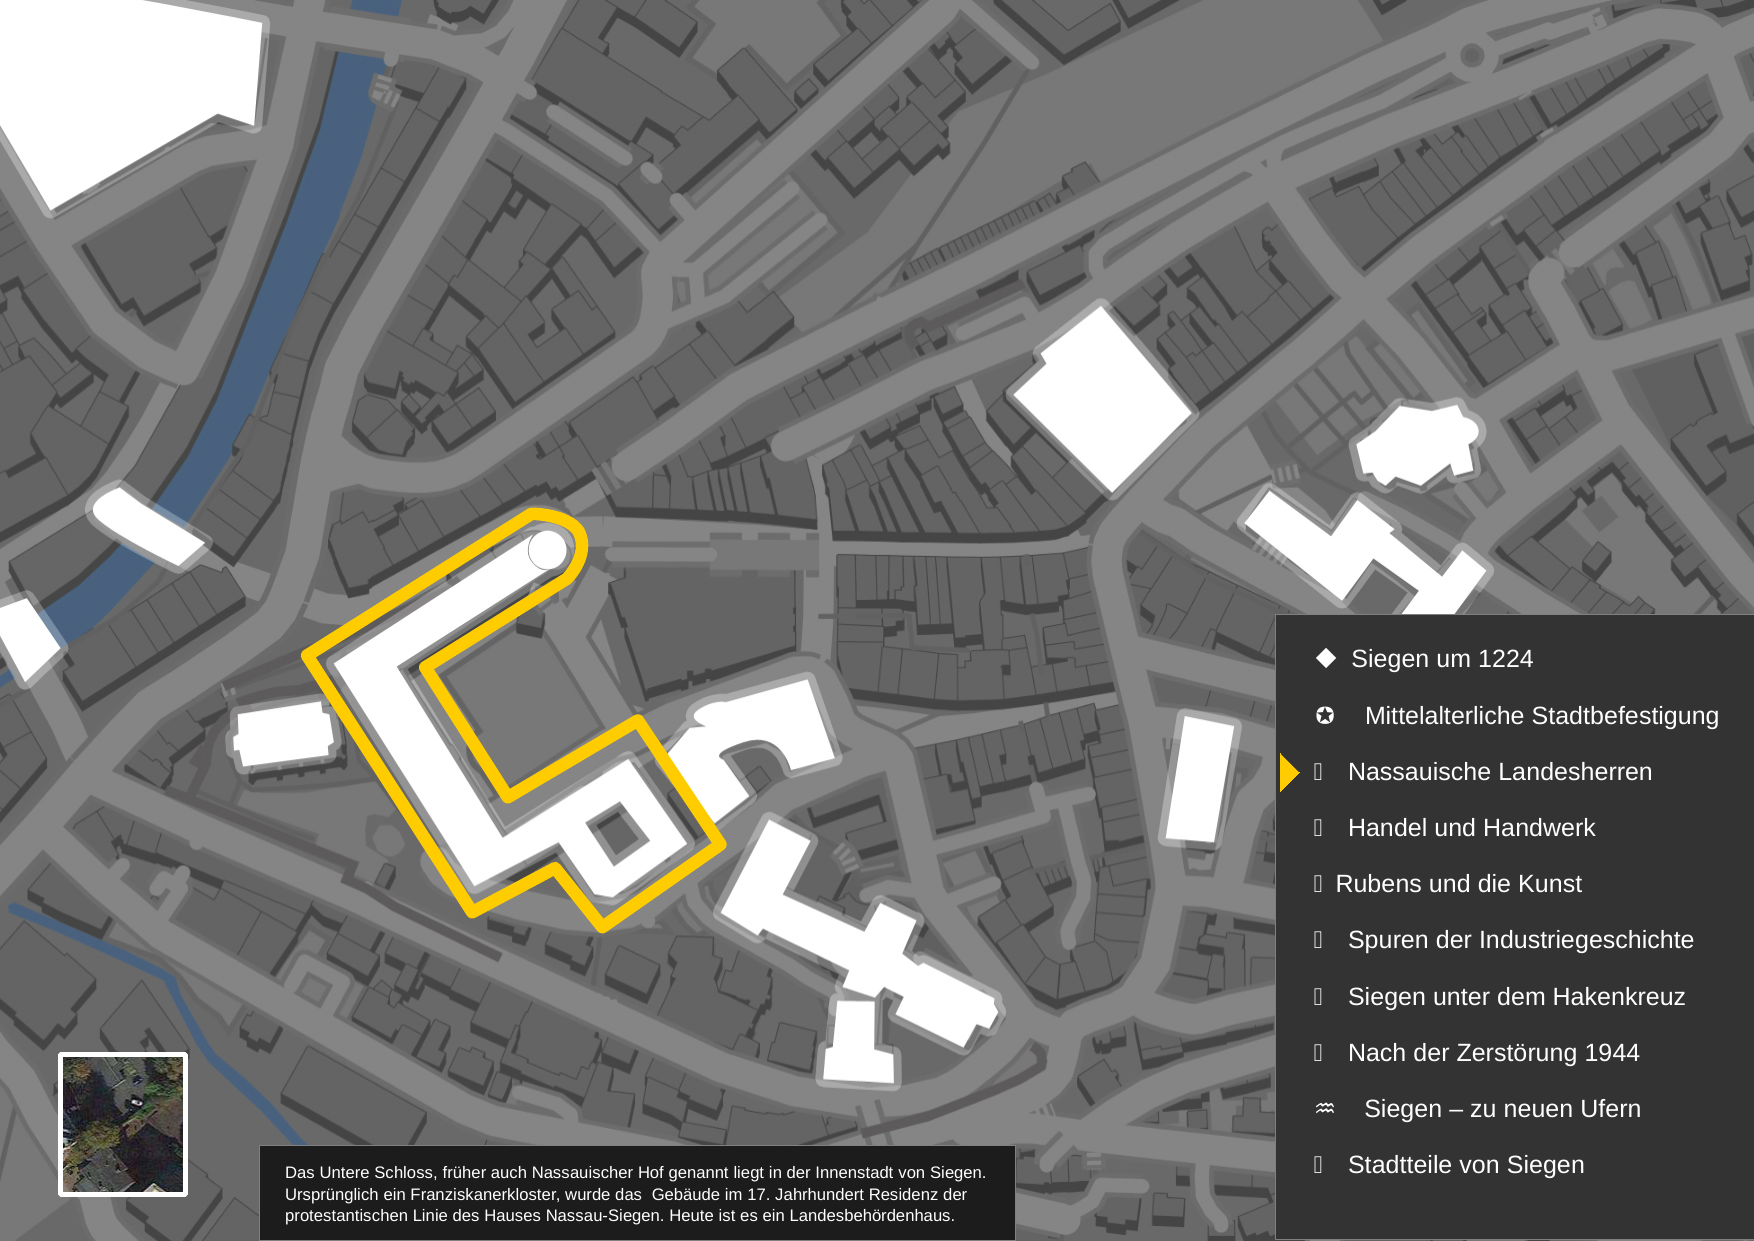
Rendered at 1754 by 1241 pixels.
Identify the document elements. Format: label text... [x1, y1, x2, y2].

picture [0, 0, 1754, 1241]
text_box [1275, 614, 1754, 1240]
text_box Das Untere Schloss, früher auch Nassauischer Hof genannt liegt in der Innenstadt von Siegen. Ursprünglich ein Franziskanerkloster, wurde das Gebäude im 17. Jahrhundert Residenz der protestantischen Linie des Hauses Nassau-Siegen. Heute ist es ein Landesbehördenhaus. [259, 1145, 1016, 1241]
text_box  Siegen um 1224  Mittelalterliche Stadtbefestigung  Nassauische Landesherren  Handel und Handwerk  Rubens und die Kunst  Spuren der Industriegeschichte  Siegen unter dem Hakenkreuz  Nach der Zerstörung 1944  Siegen – zu neuen Ufern  Stadtteile von Siegen [1299, 637, 1754, 1241]
